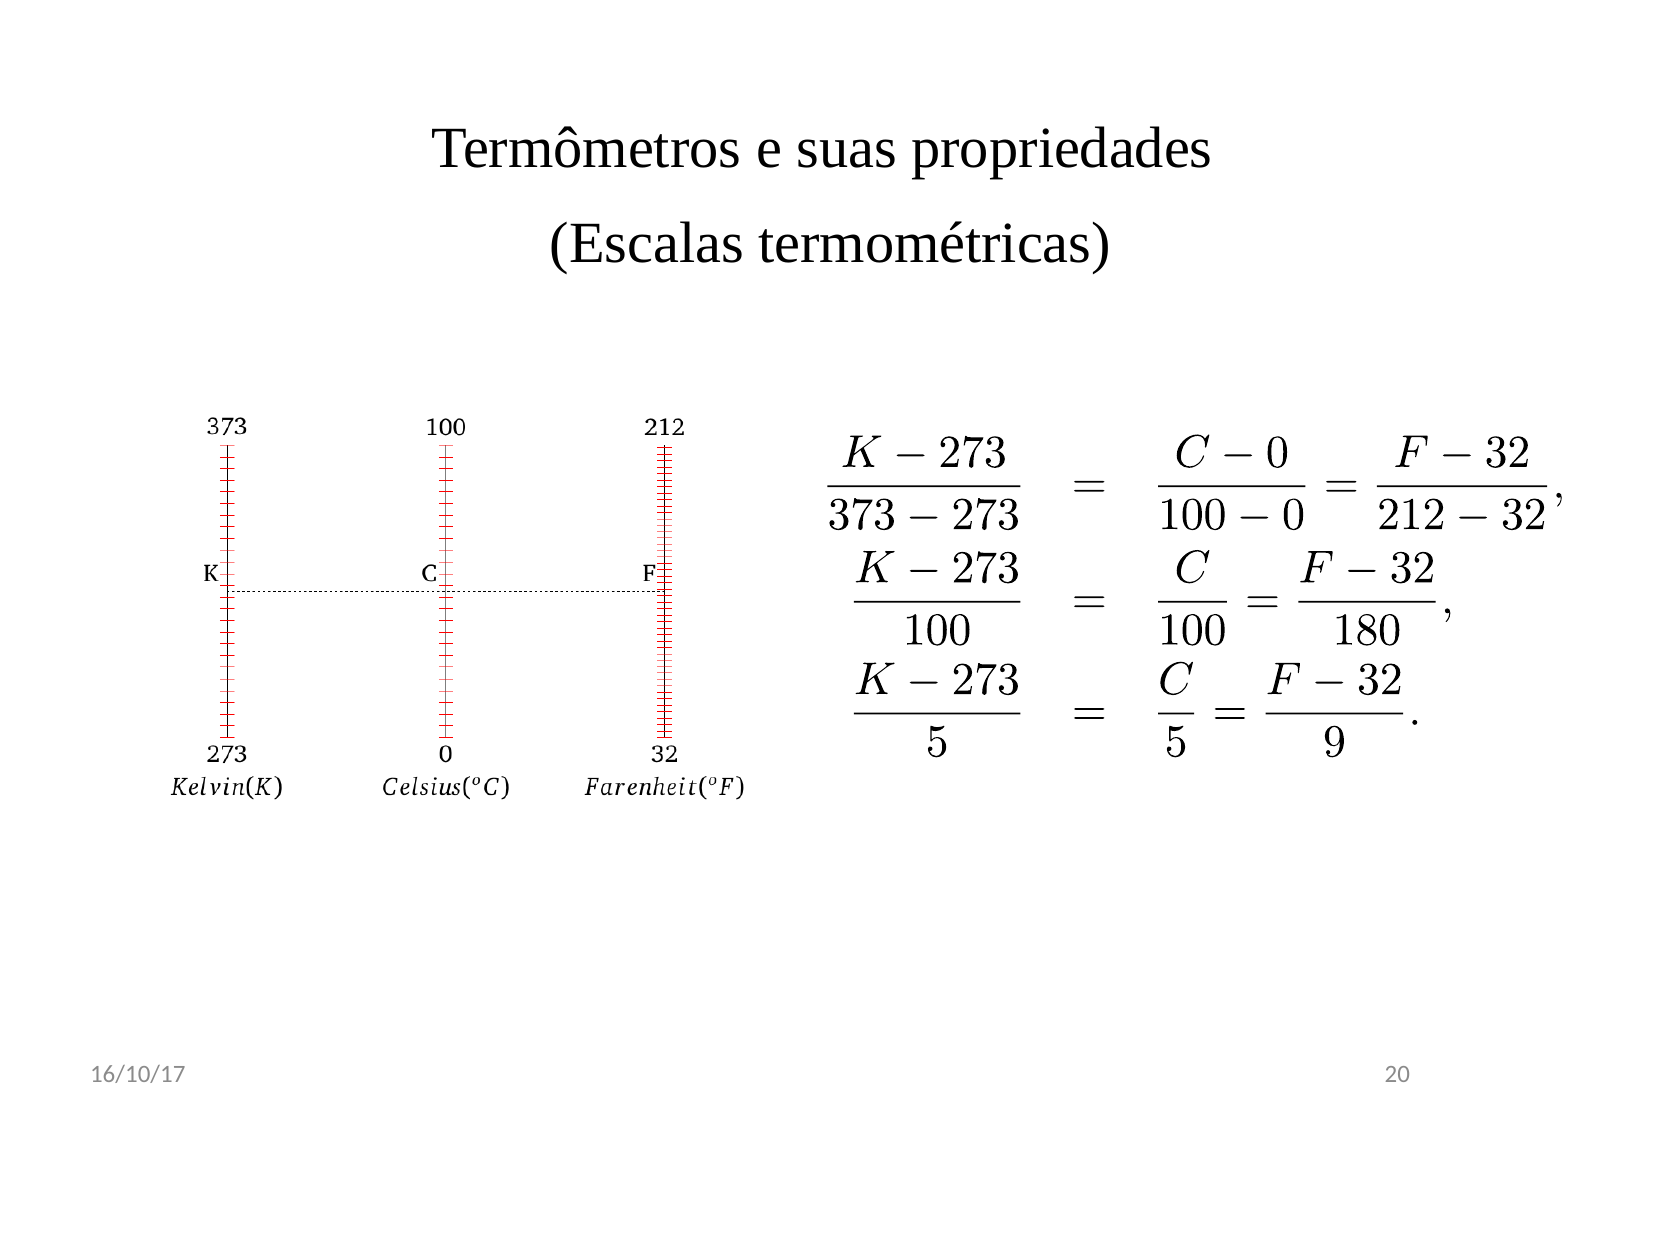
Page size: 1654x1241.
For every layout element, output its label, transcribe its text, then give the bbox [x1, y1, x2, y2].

text_box <número> [1075, 1042, 1426, 1103]
text_box (Escalas termométricas) [441, 196, 1134, 282]
text_box 16/10/17 [75, 1042, 426, 1103]
text_box Termômetros e suas propriedades [323, 102, 1264, 187]
picture [162, 409, 753, 808]
text_box [827, 434, 1566, 758]
